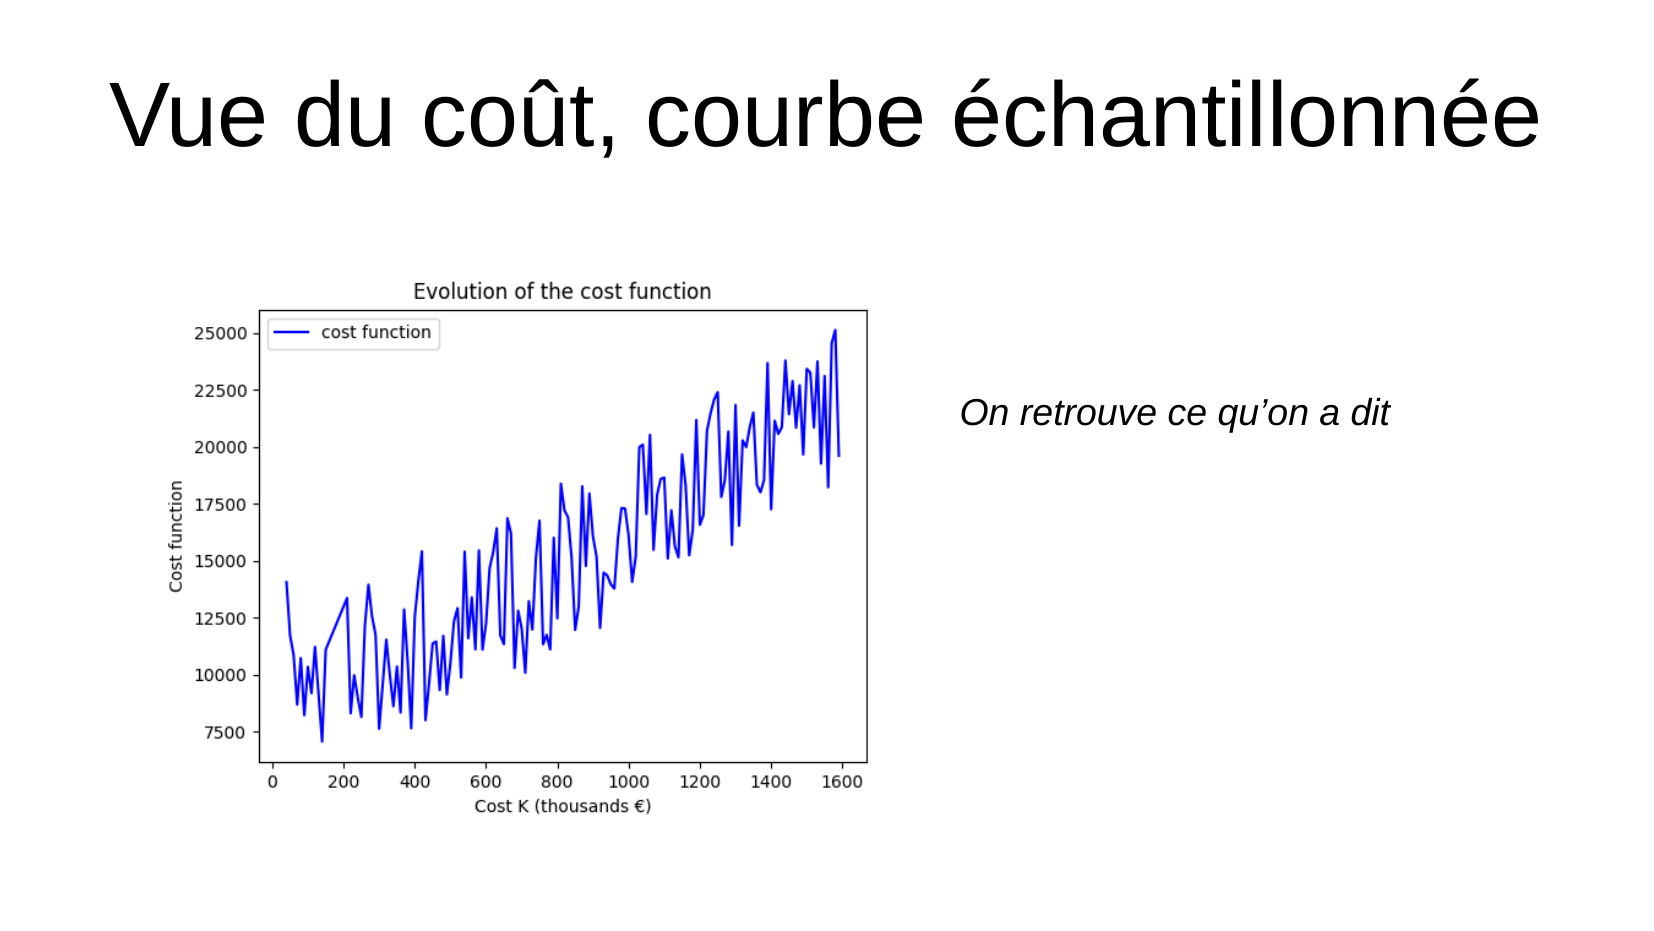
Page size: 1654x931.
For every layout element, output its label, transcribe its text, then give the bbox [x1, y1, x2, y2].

title Vue du coût, courbe échantillonnée [82, 37, 1571, 193]
picture [161, 239, 945, 827]
text_box On retrouve ce qu’on a dit [944, 383, 1447, 441]
